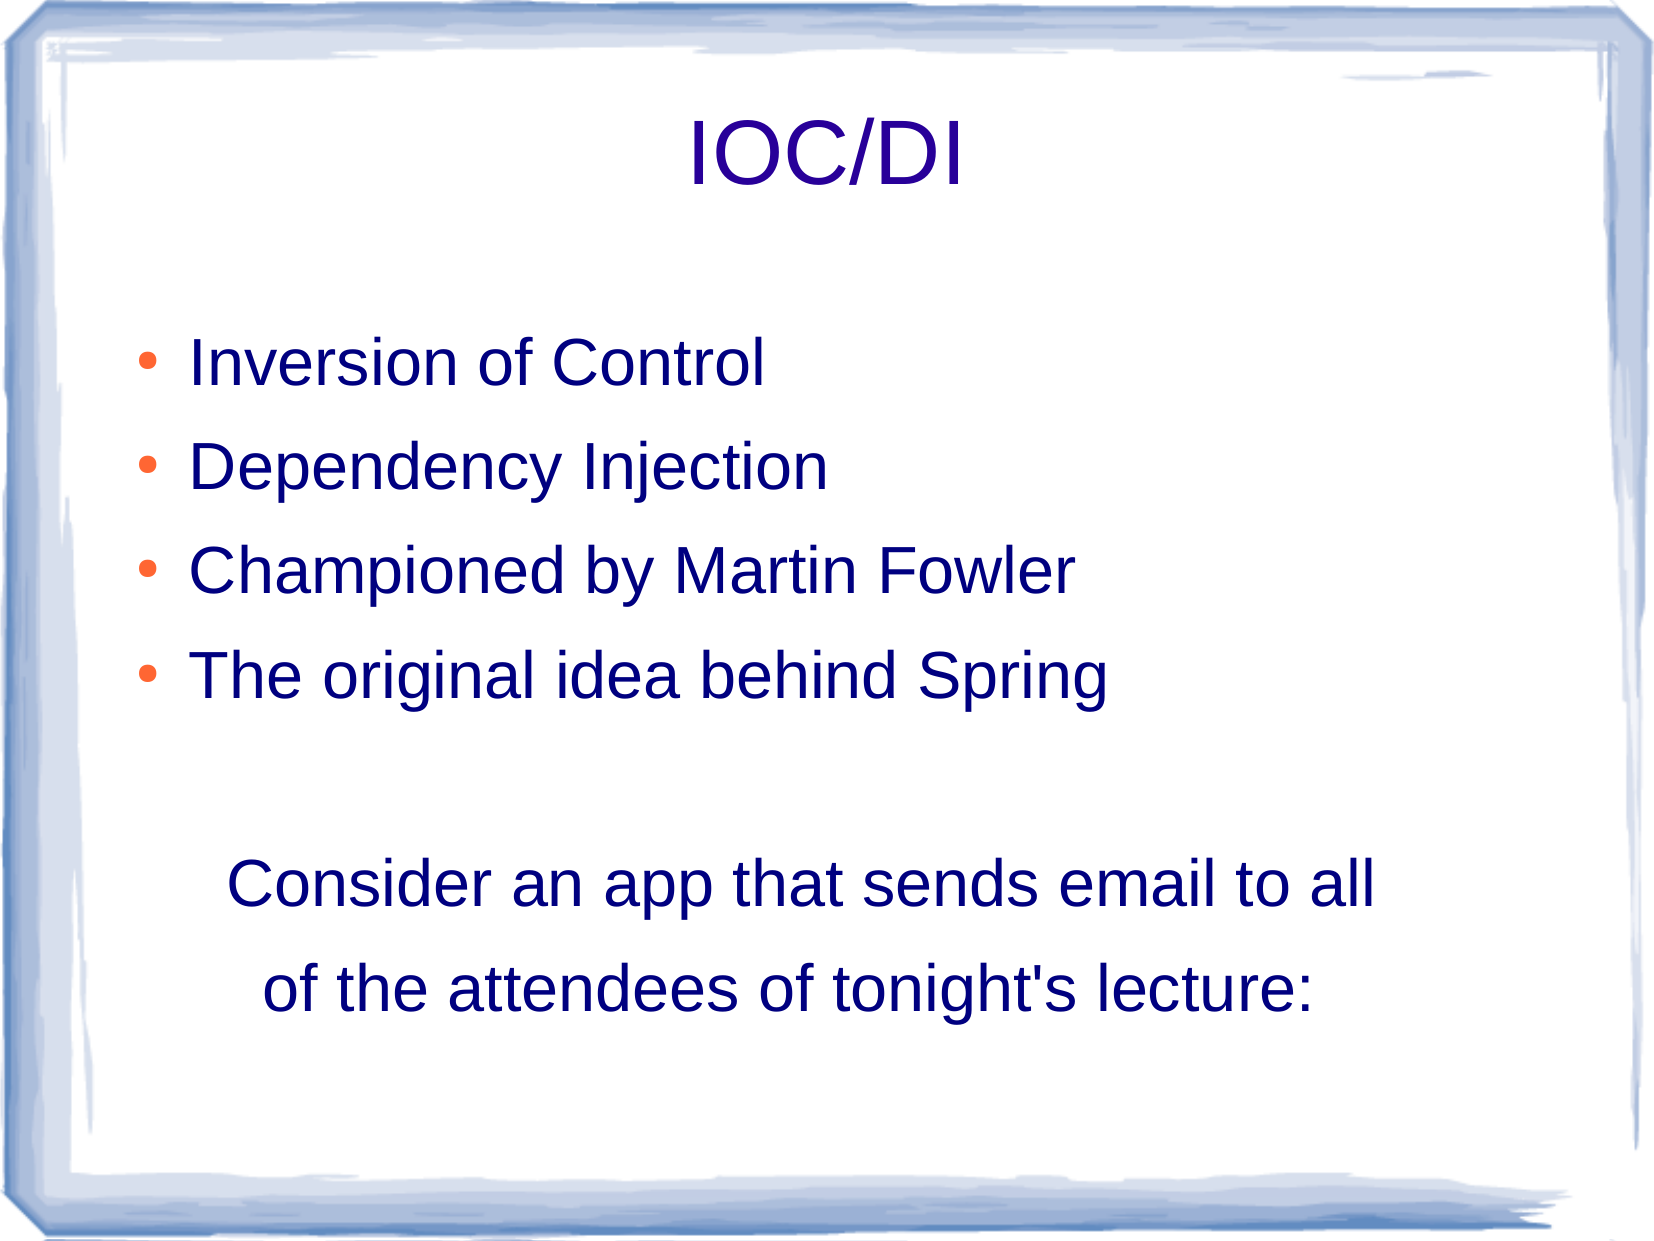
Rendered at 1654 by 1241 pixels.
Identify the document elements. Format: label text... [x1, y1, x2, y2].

list Inversion of Control Dependency Injection Championed by Martin Fowler The original idea behind Spring Consider an app that sends email to all of the attendees of tonight's lecture: [118, 324, 1571, 1129]
title IOC/DI [82, 56, 1571, 250]
picture [0, 0, 1654, 1241]
